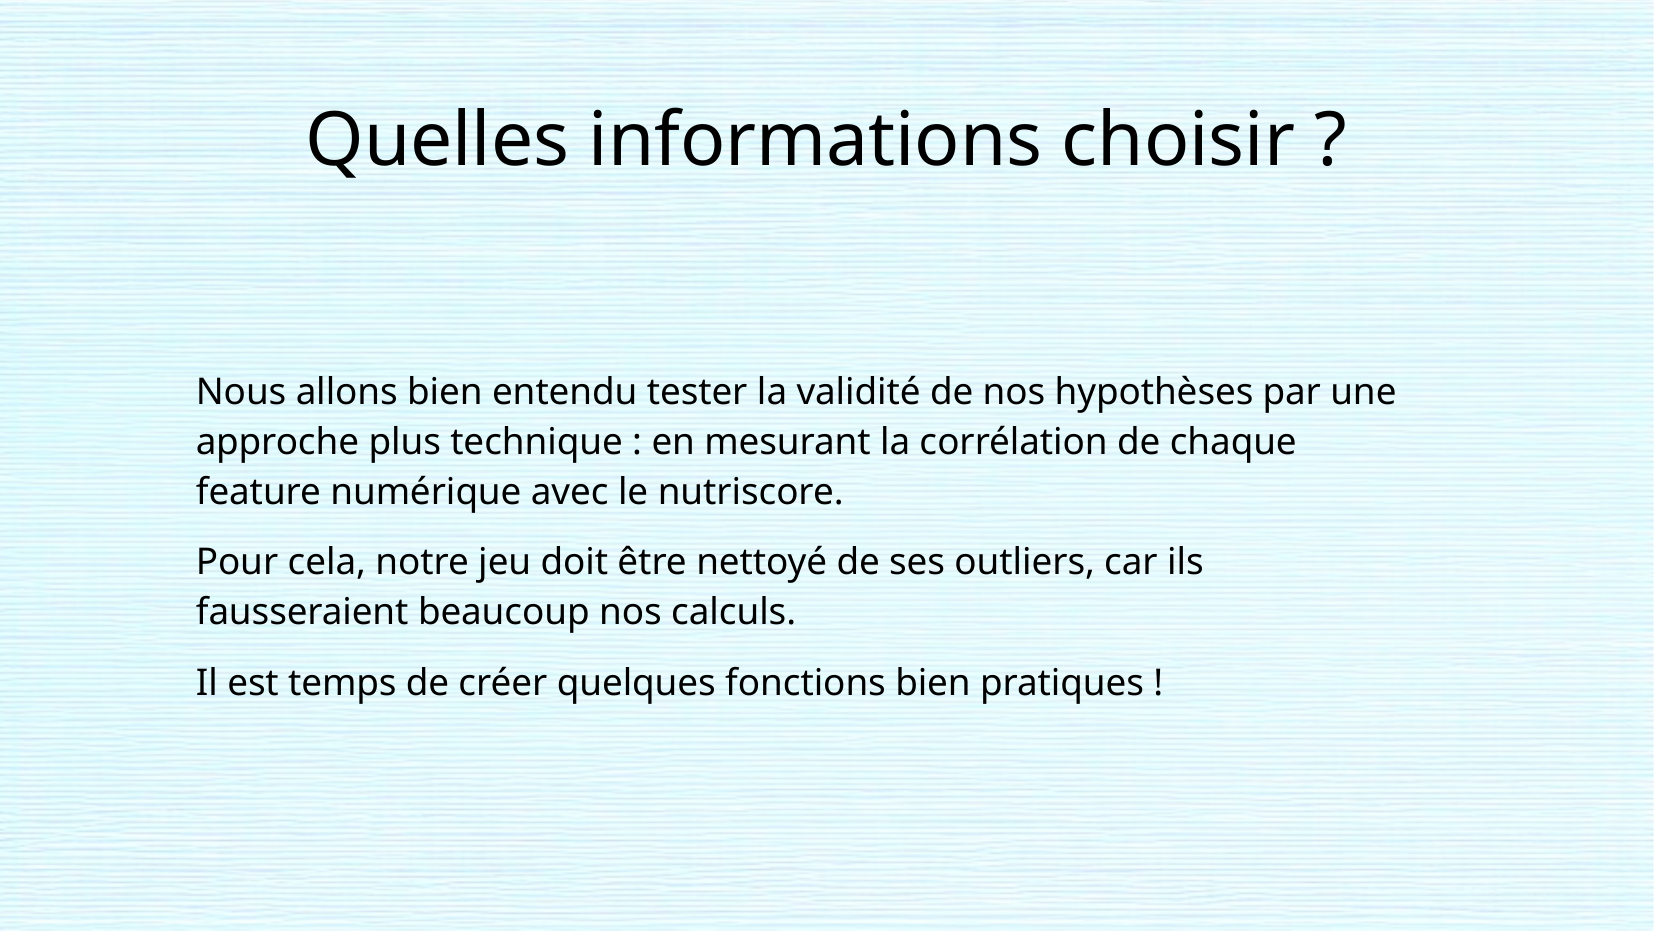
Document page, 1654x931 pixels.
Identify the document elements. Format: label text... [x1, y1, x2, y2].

title Quelles informations choisir ? [82, 59, 1571, 215]
list Nous allons bien entendu tester la validité de nos hypothèses par une approche plus technique : en mesurant la corrélation de chaque feature numérique avec le nutriscore. Pour cela, notre jeu doit être nettoyé de ses outliers, car ils fausseraient beaucoup nos calculs. Il est temps de créer quelques fonctions bien pratiques ! [147, 295, 1418, 709]
